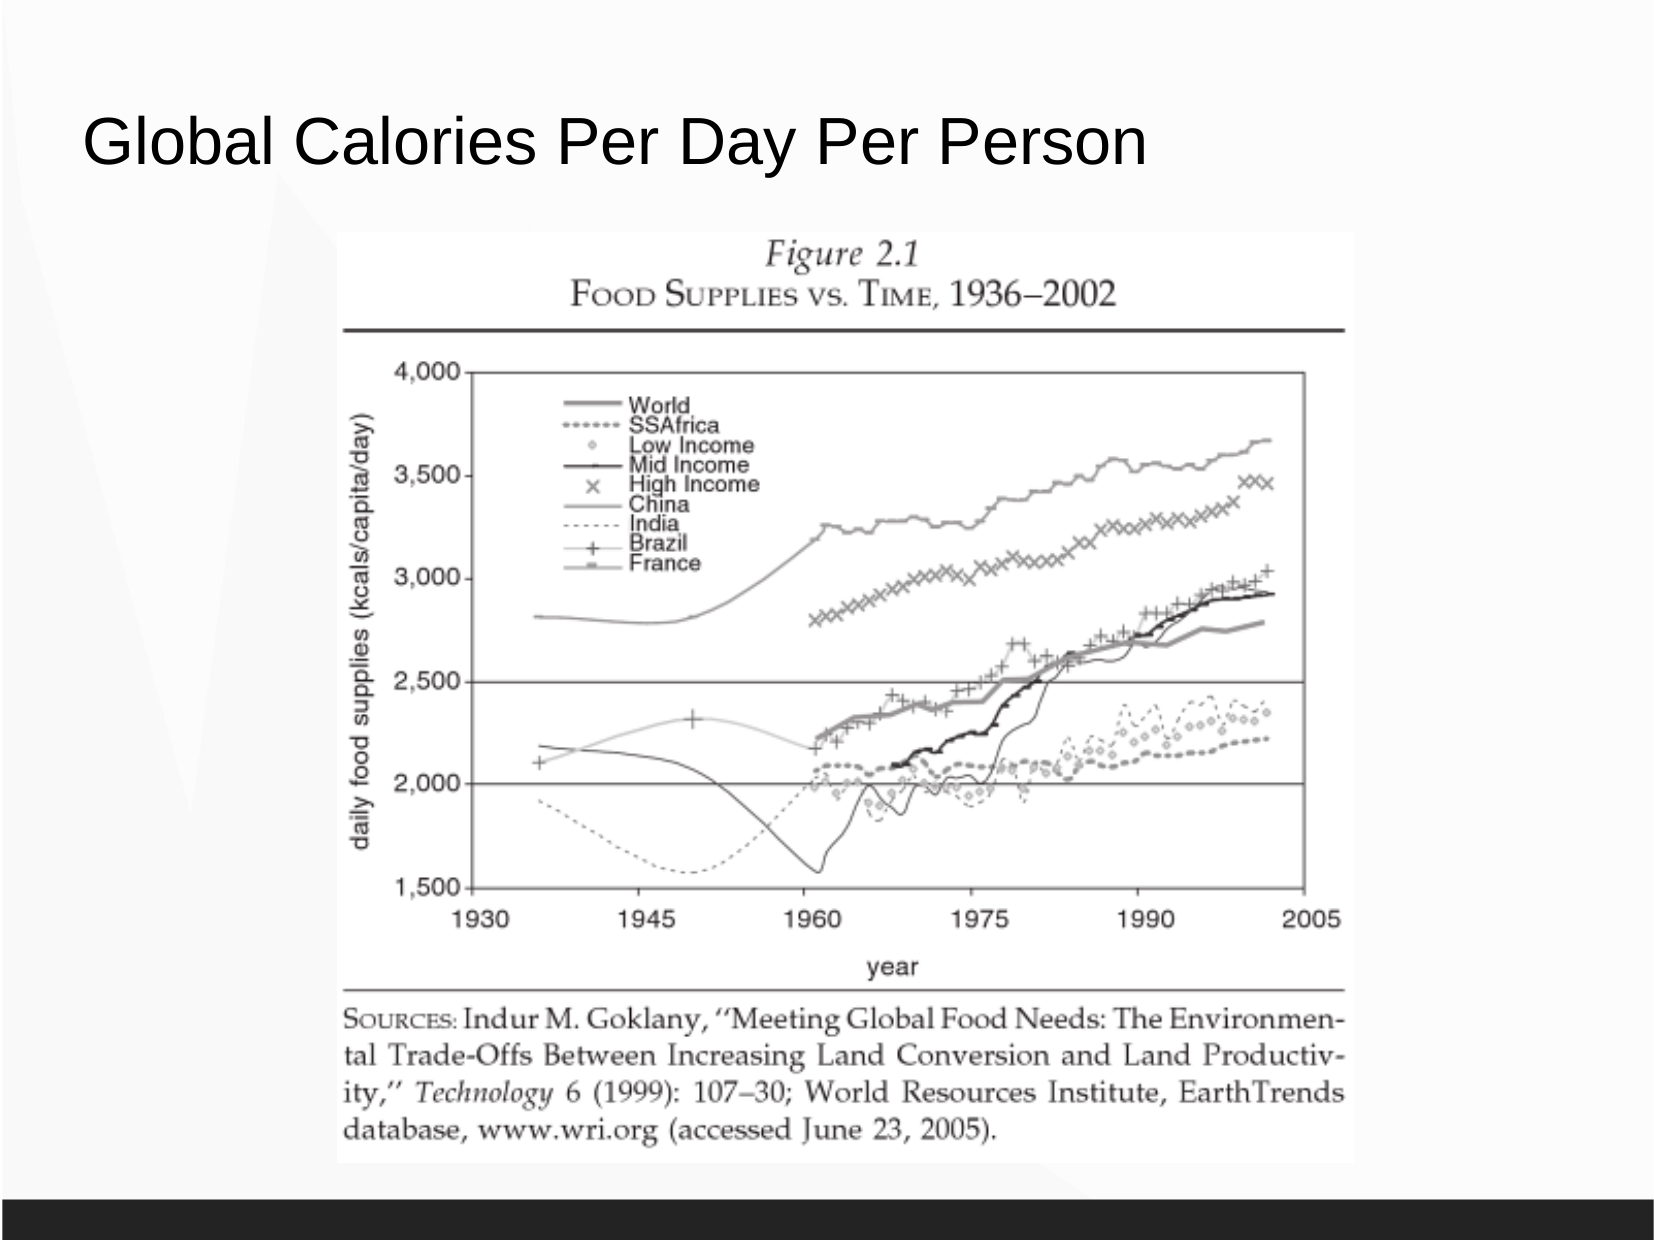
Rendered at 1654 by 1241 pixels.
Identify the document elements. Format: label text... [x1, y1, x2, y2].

title Global Calories Per Day Per Person [82, 45, 1571, 238]
picture [2, 0, 1654, 1241]
